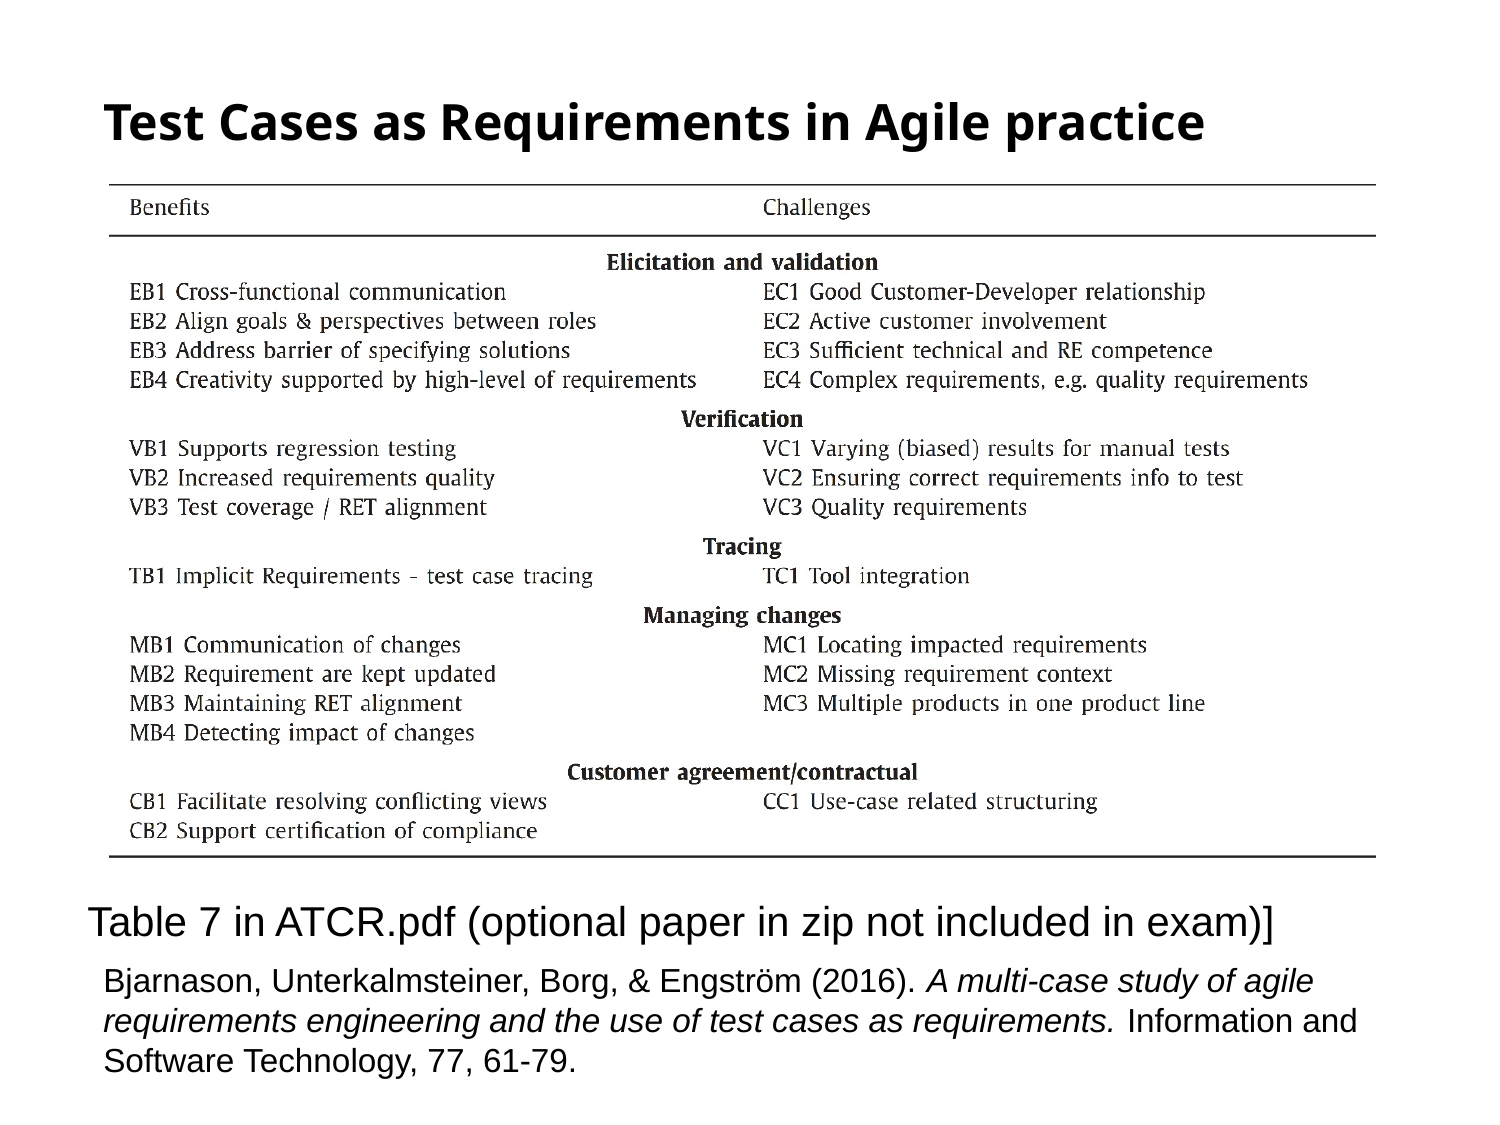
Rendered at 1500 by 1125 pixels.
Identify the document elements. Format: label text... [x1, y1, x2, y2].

title Test Cases as Requirements in Agile practice [88, 59, 1429, 158]
text_box Bjarnason, Unterkalmsteiner, Borg, & Engström (2016). A multi-case study of agile requirements engineering and the use of test cases as requirements. Information and Software Technology, 77, 61-79. [88, 952, 1409, 1087]
text_box Table 7 in ATCR.pdf (optional paper in zip not included in exam)] [72, 887, 1290, 953]
picture [88, 177, 1379, 868]
